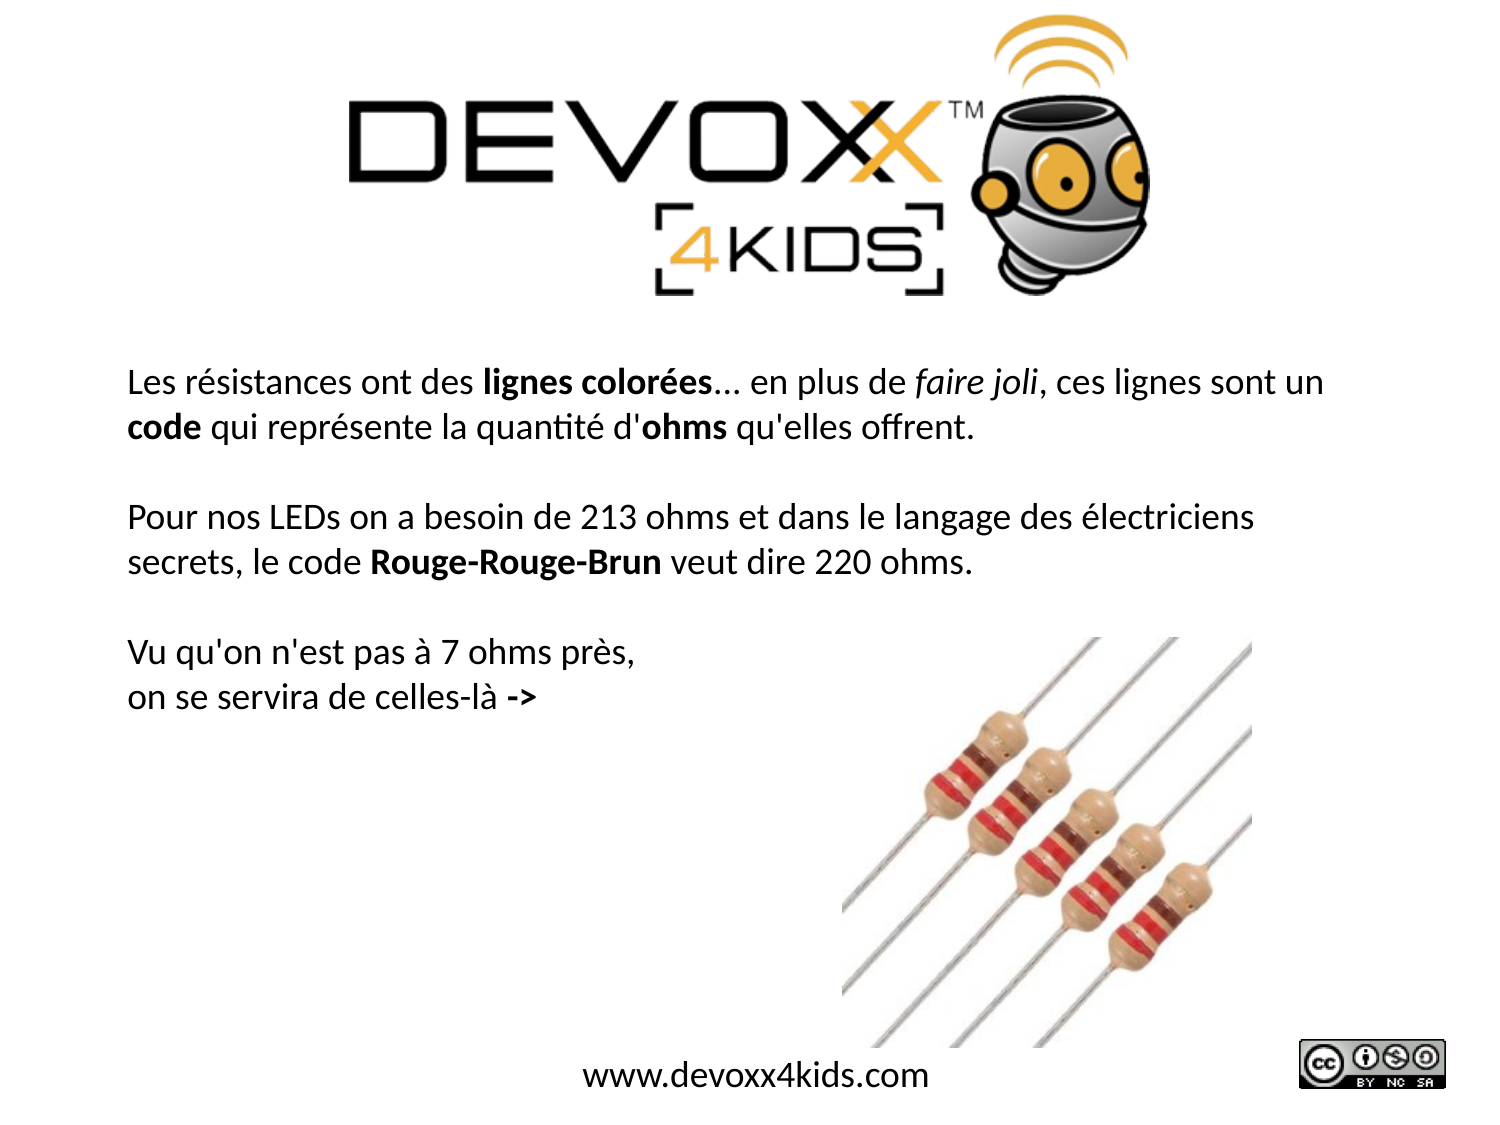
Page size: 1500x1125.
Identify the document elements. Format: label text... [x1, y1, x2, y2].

title Les résistances ont des lignes colorées... en plus de faire joli, ces lignes sont un code qui représente la quantité d'ohms qu'elles offrent. Pour nos LEDs on a besoin de 213 ohms et dans le langage des électriciens secrets, le code Rouge-Rouge-Brun veut dire 220 ohms. Vu qu'on n'est pas à 7 ohms près, on se servira de celles-là -> [112, 349, 1388, 863]
picture [842, 637, 1252, 1048]
picture [1299, 1039, 1446, 1089]
picture [349, 14, 1150, 296]
